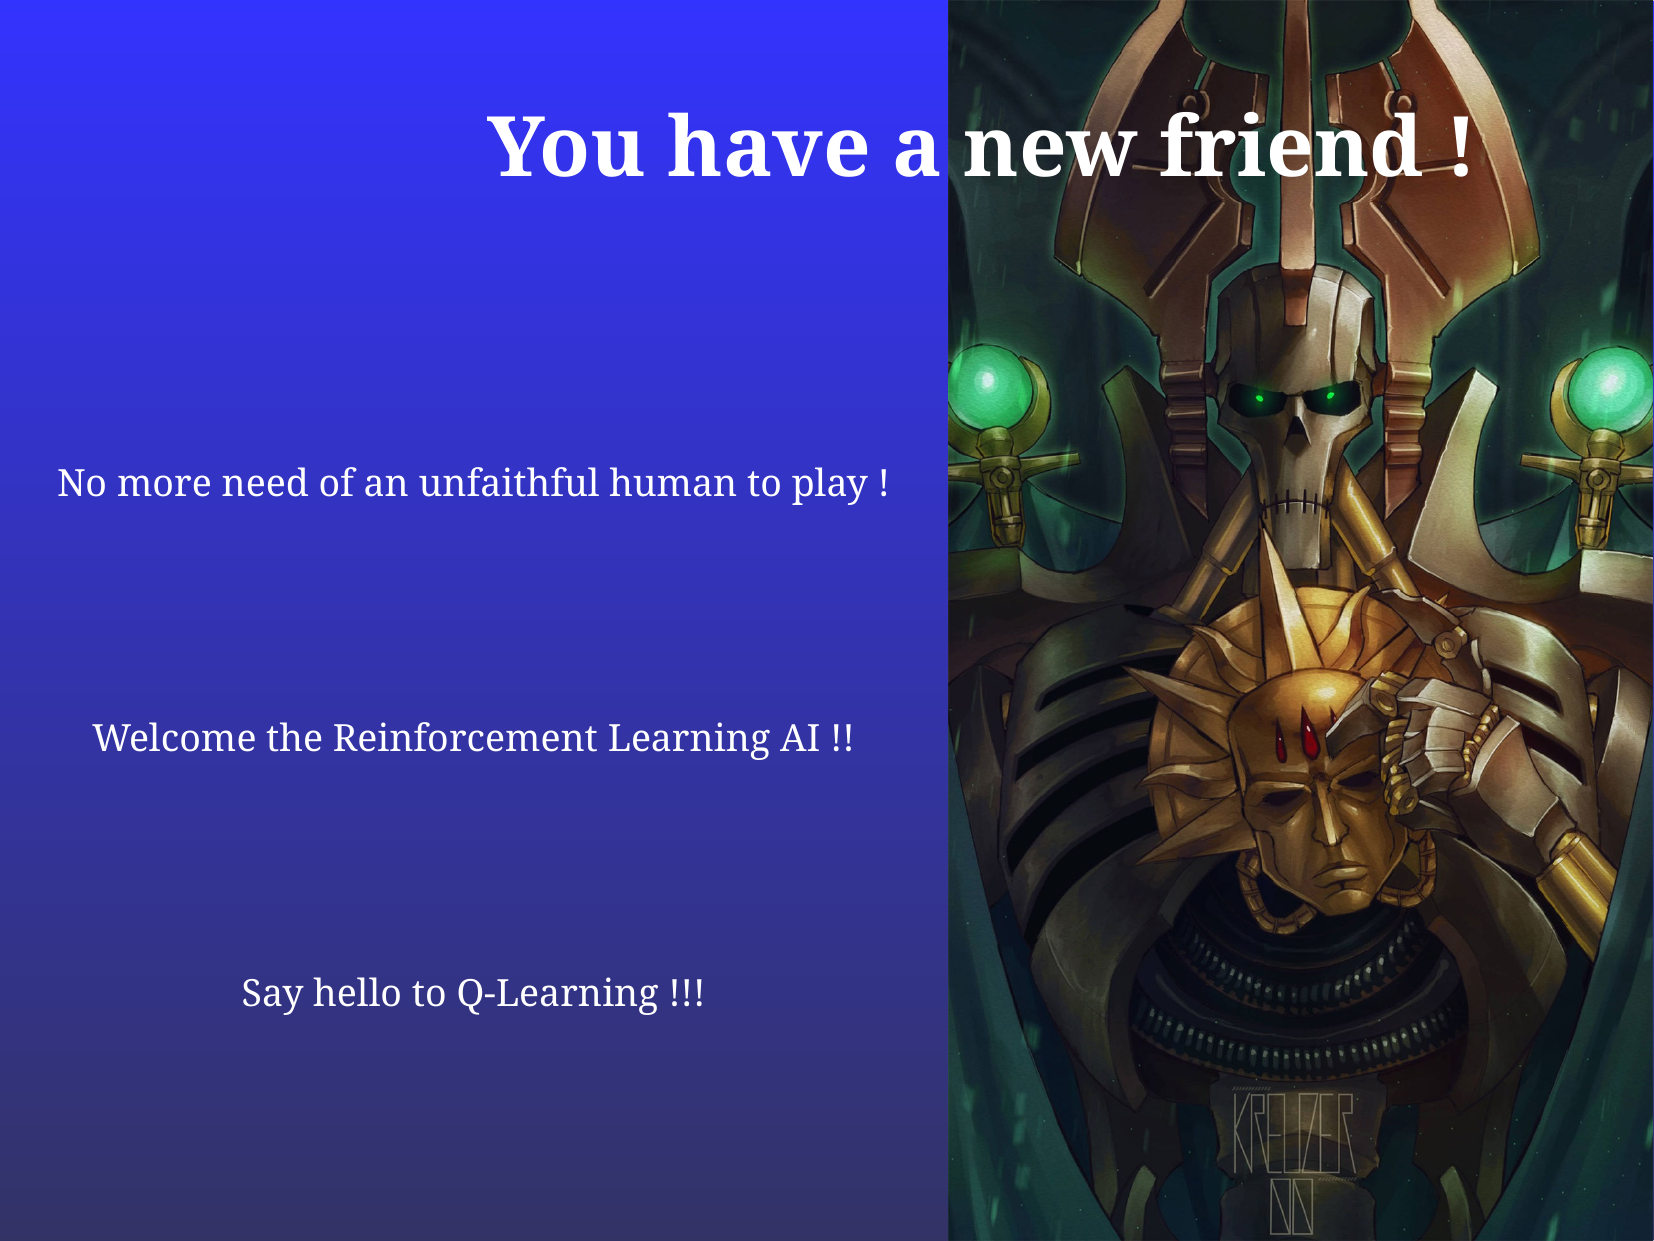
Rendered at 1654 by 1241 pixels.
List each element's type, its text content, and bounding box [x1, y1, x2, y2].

picture [948, 0, 1653, 1241]
text_box No more need of an unfaithful human to play ! Welcome the Reinforcement Learning AI !! Say hello to Q-Learning !!! A friend for life [0, 448, 949, 1241]
text_box You have a new friend ! [23, 79, 1493, 213]
